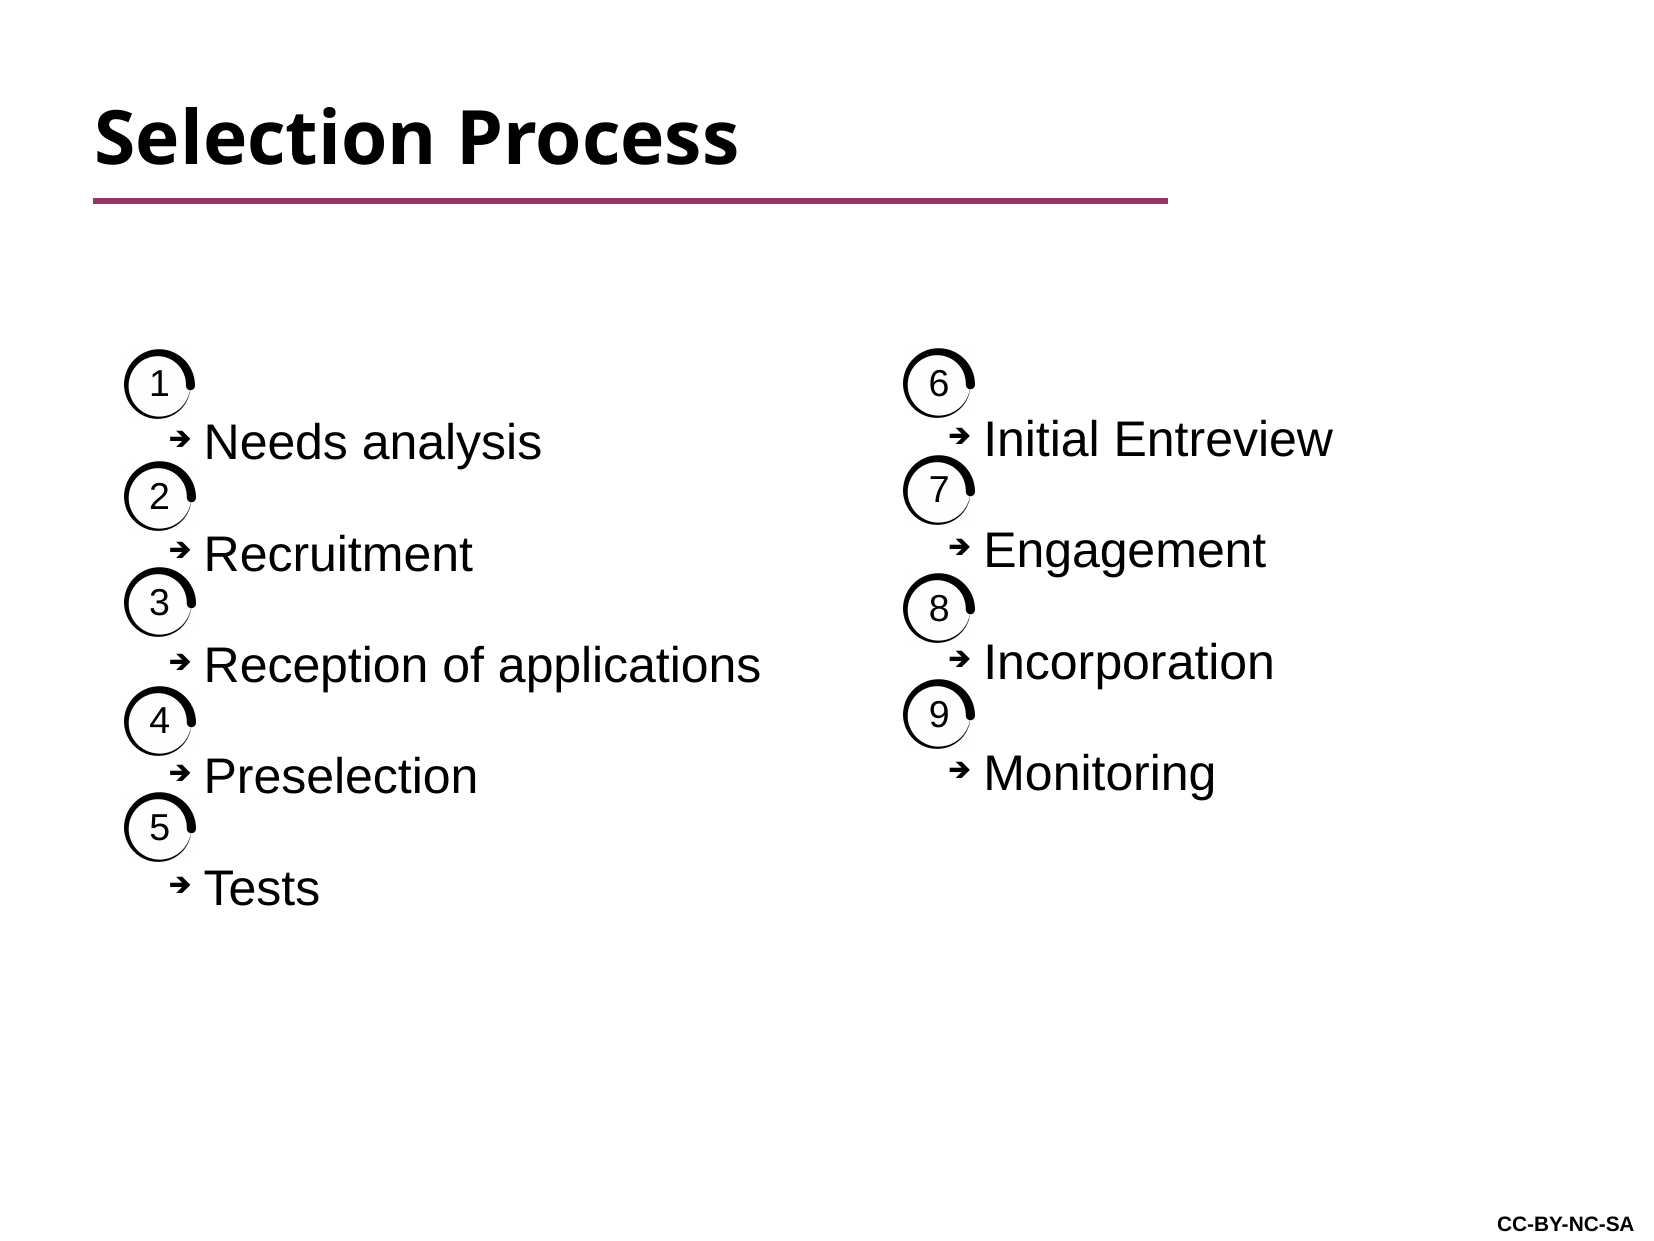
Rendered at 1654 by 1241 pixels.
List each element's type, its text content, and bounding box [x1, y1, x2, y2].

picture [124, 566, 196, 638]
text_box Initial Entreview Engagement Incorporation Monitoring [933, 348, 1654, 863]
text_box Needs analysis Recruitment Reception of applications Preselection Tests [153, 351, 886, 922]
picture [903, 572, 975, 644]
text_box CC-BY-NC-SA [1482, 1204, 1654, 1241]
picture [124, 791, 196, 863]
picture [124, 685, 196, 757]
picture [124, 460, 196, 532]
picture [124, 348, 195, 420]
picture [903, 347, 975, 419]
picture [903, 454, 975, 526]
title Selection Process [94, 31, 1571, 239]
picture [903, 678, 975, 750]
